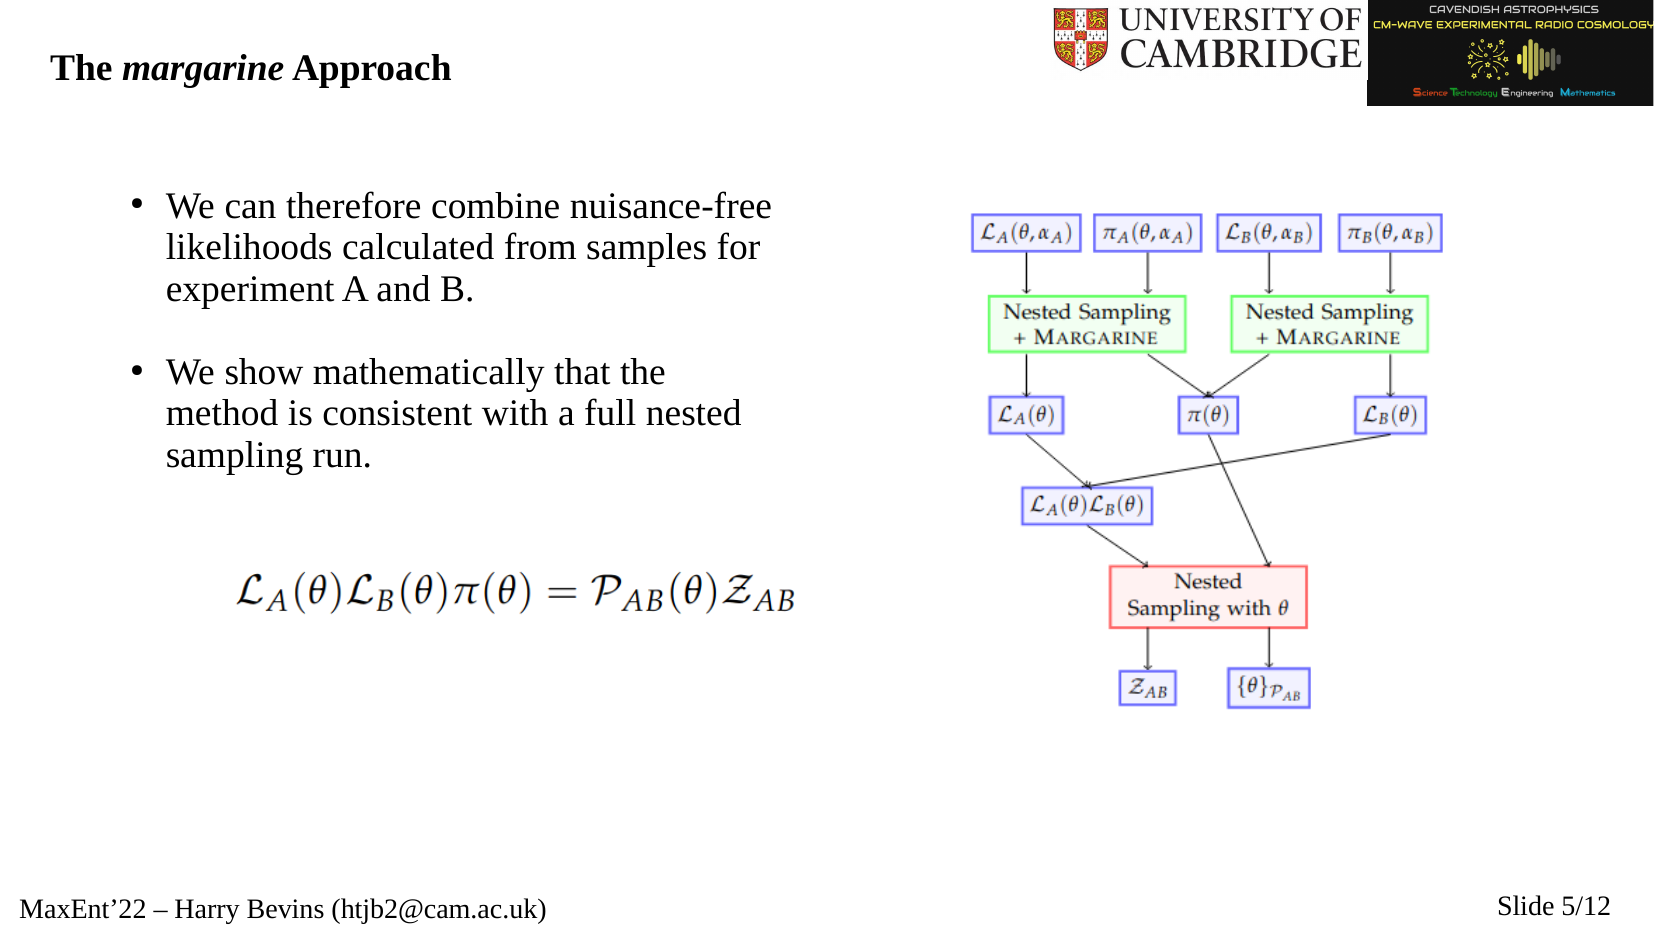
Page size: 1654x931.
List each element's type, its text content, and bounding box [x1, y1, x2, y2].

picture [962, 187, 1471, 757]
text_box The margarine Approach [35, 35, 898, 92]
picture [224, 546, 797, 626]
picture [1050, 0, 1654, 107]
text_box MaxEnt’22 – Harry Bevins (htjb2@cam.ac.uk) [4, 883, 1169, 931]
text_box We can therefore combine nuisance-free likelihoods calculated from samples for experiment A and B. We show mathematically that the method is consistent with a full nested sampling run. [115, 177, 801, 483]
text_box Slide 5/12 [1482, 880, 1636, 931]
